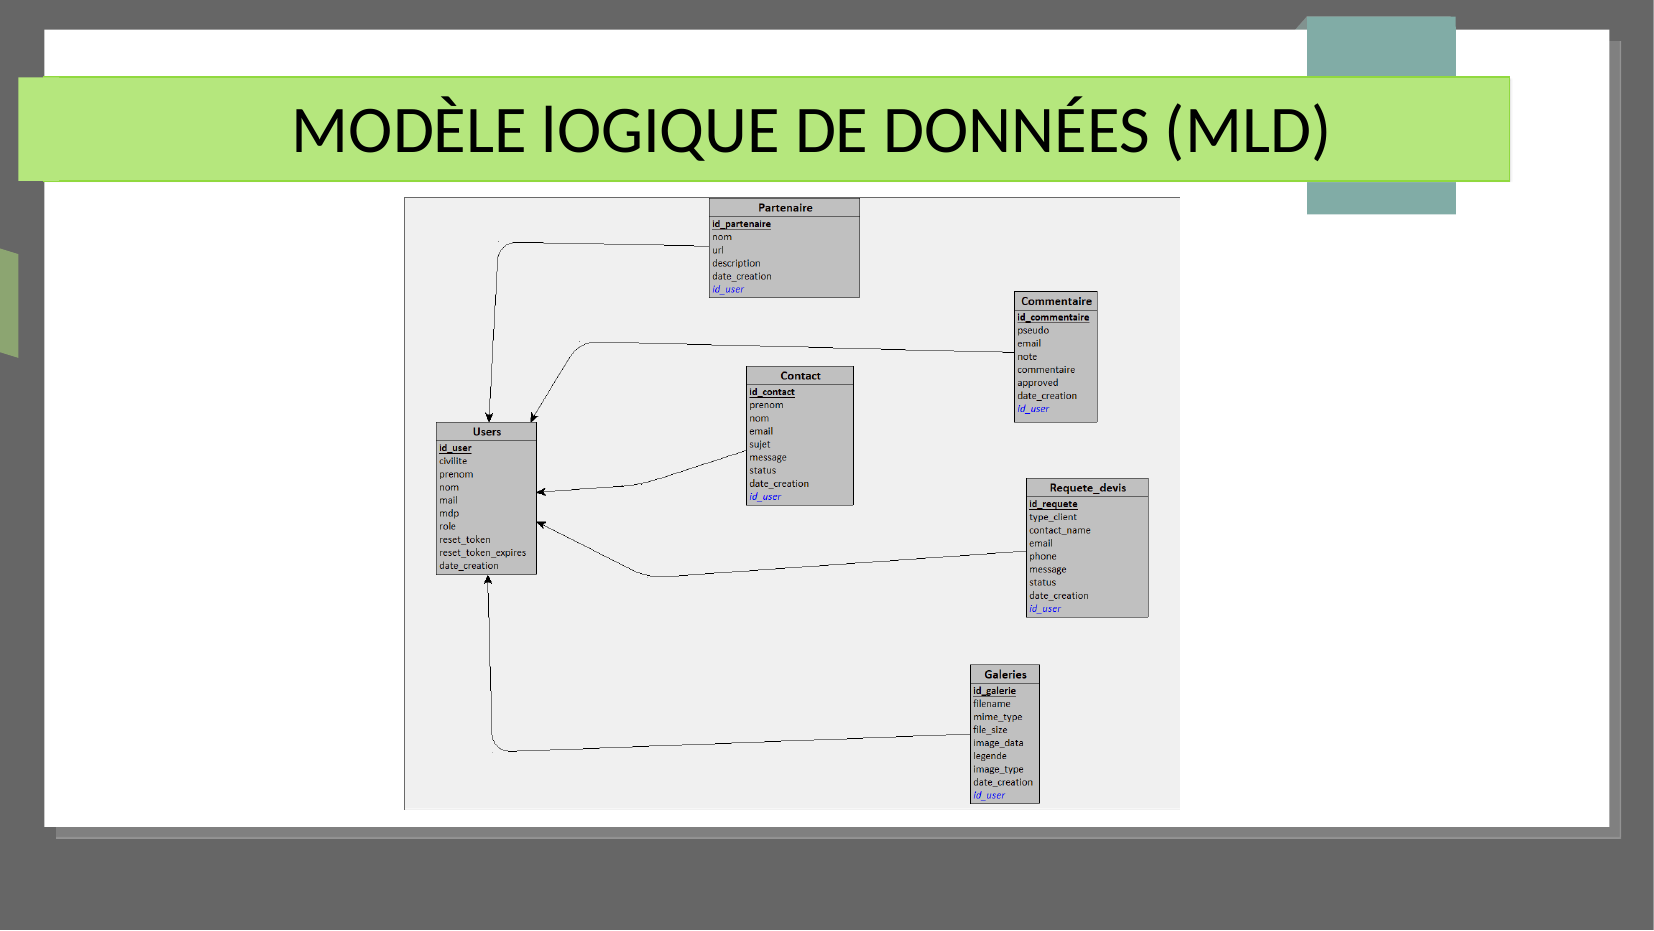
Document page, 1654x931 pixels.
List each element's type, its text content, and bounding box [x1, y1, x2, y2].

title MODÈLE lOGIQUE DE DONNÉES (MLD) [88, 73, 1506, 178]
picture [404, 197, 1180, 810]
